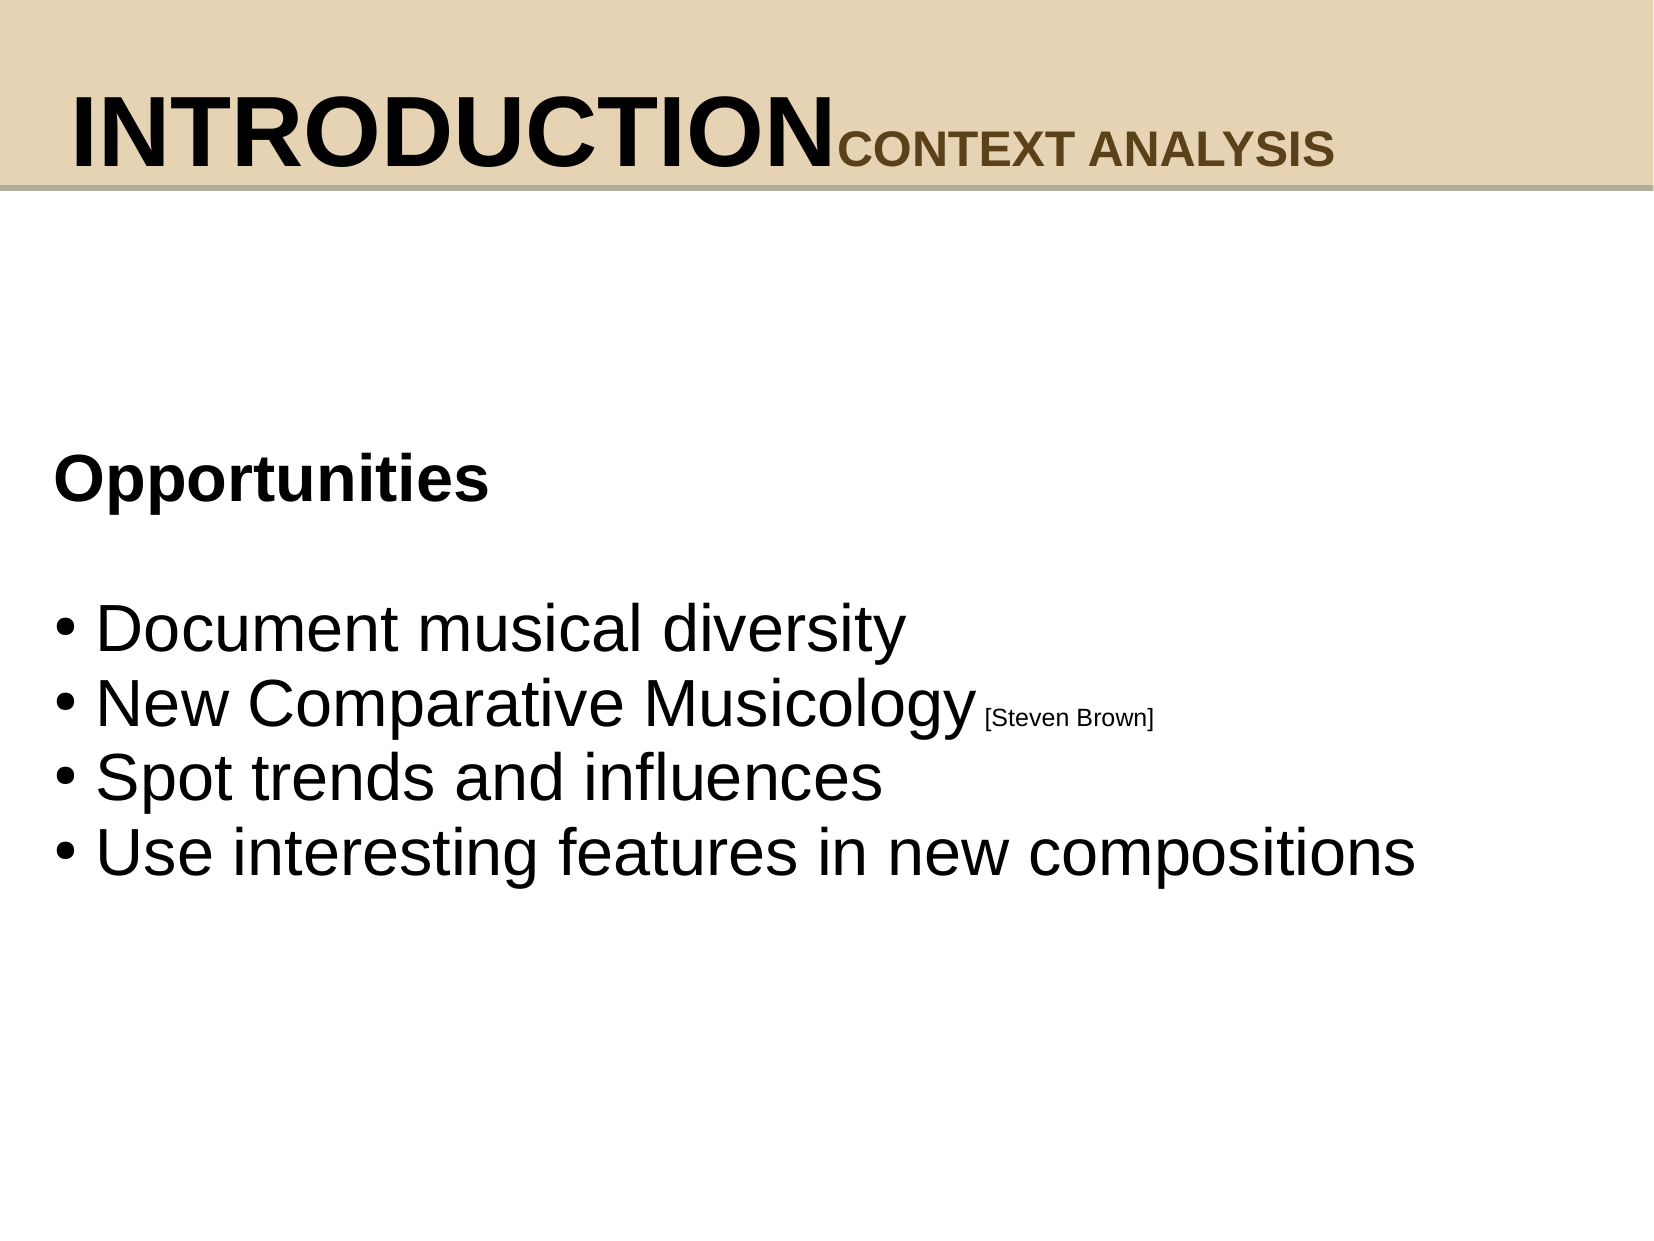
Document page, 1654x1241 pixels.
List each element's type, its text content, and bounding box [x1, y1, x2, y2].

subtitle Opportunities Document musical diversity New Comparative Musicology [Steven Brown] Spot trends and influences Use interesting features in new compositions [53, 256, 1542, 1075]
title INTRODUCTIONCONTEXT ANALYSIS [0, 0, 1654, 188]
